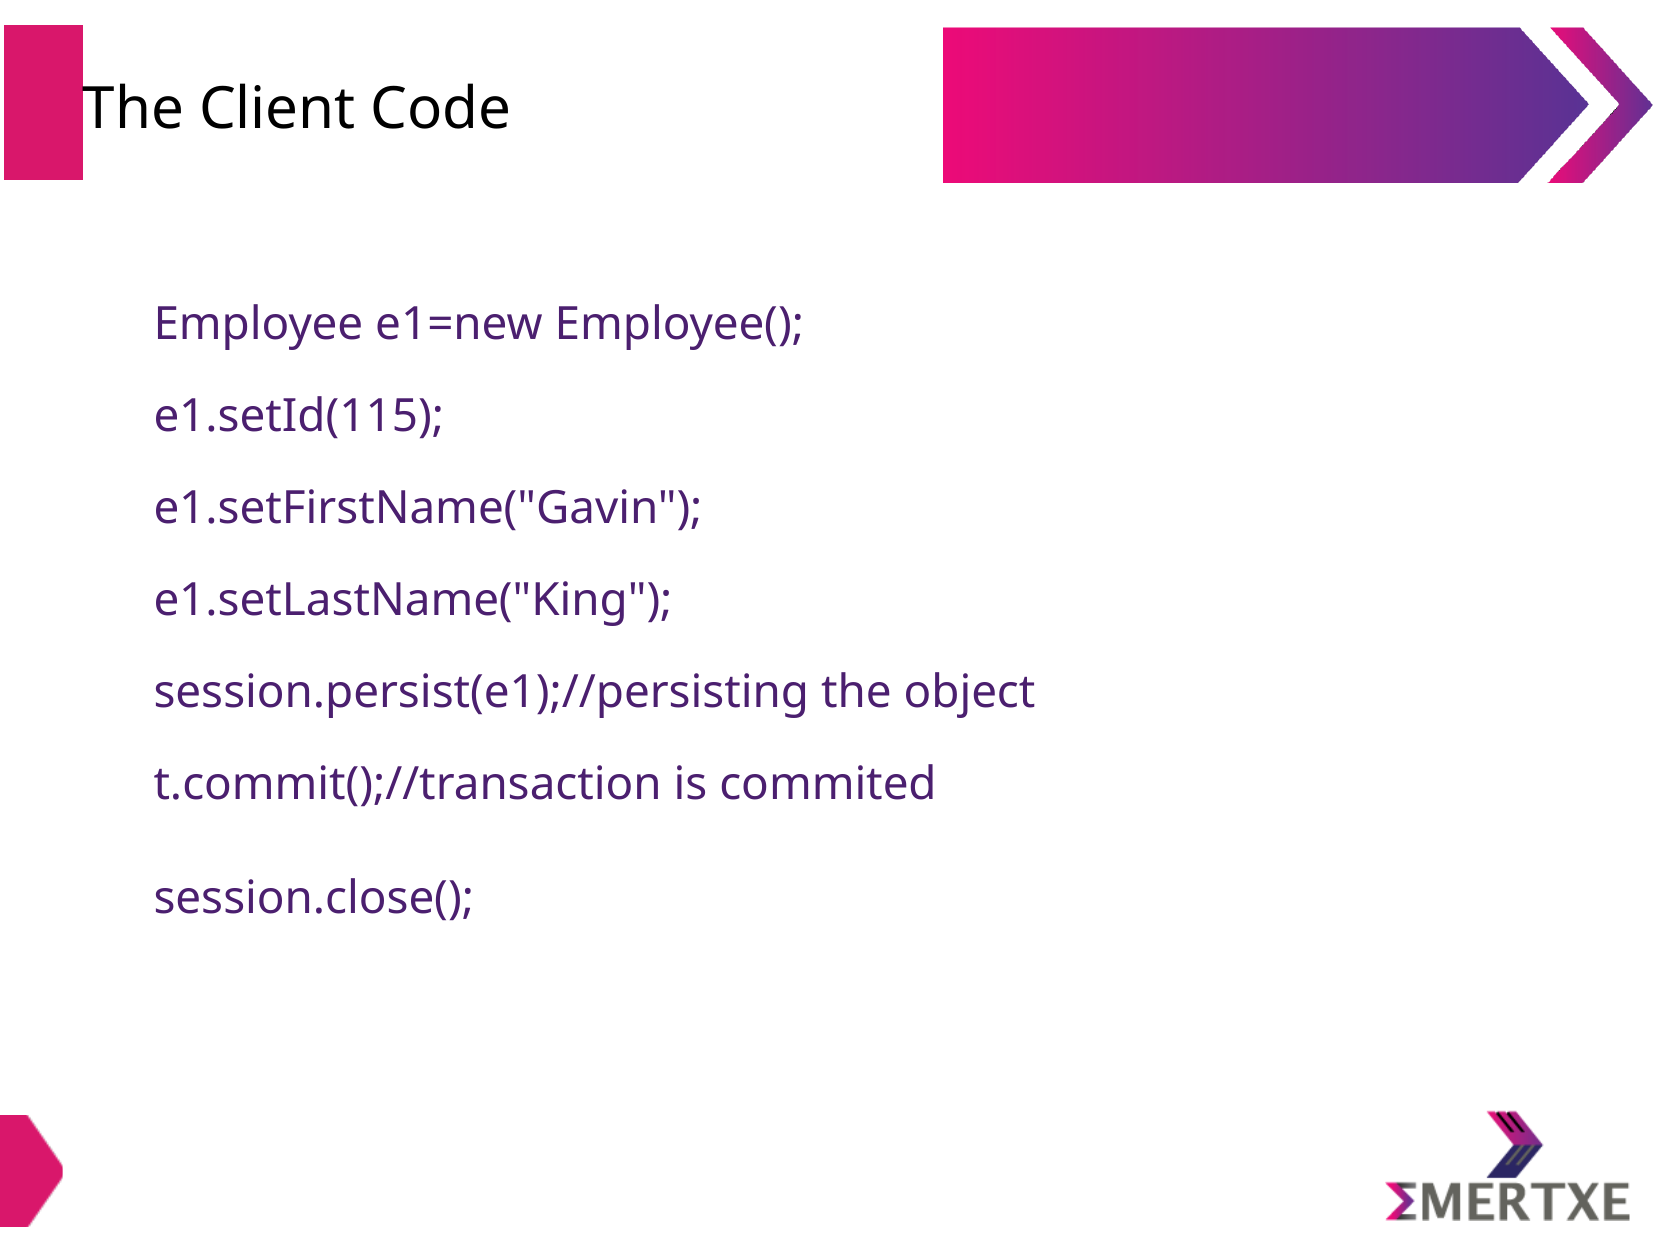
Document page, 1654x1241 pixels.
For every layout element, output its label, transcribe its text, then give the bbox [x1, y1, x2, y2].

list Employee e1=new Employee(); e1.setId(115); e1.setFirstName("Gavin"); e1.setLastName("King"); session.persist(e1);//persisting the object t.commit();//transaction is commited session.close(); [82, 290, 1571, 1010]
picture [1385, 1107, 1631, 1221]
title The Client Code [82, 2, 1571, 210]
picture [1571, 27, 1653, 183]
